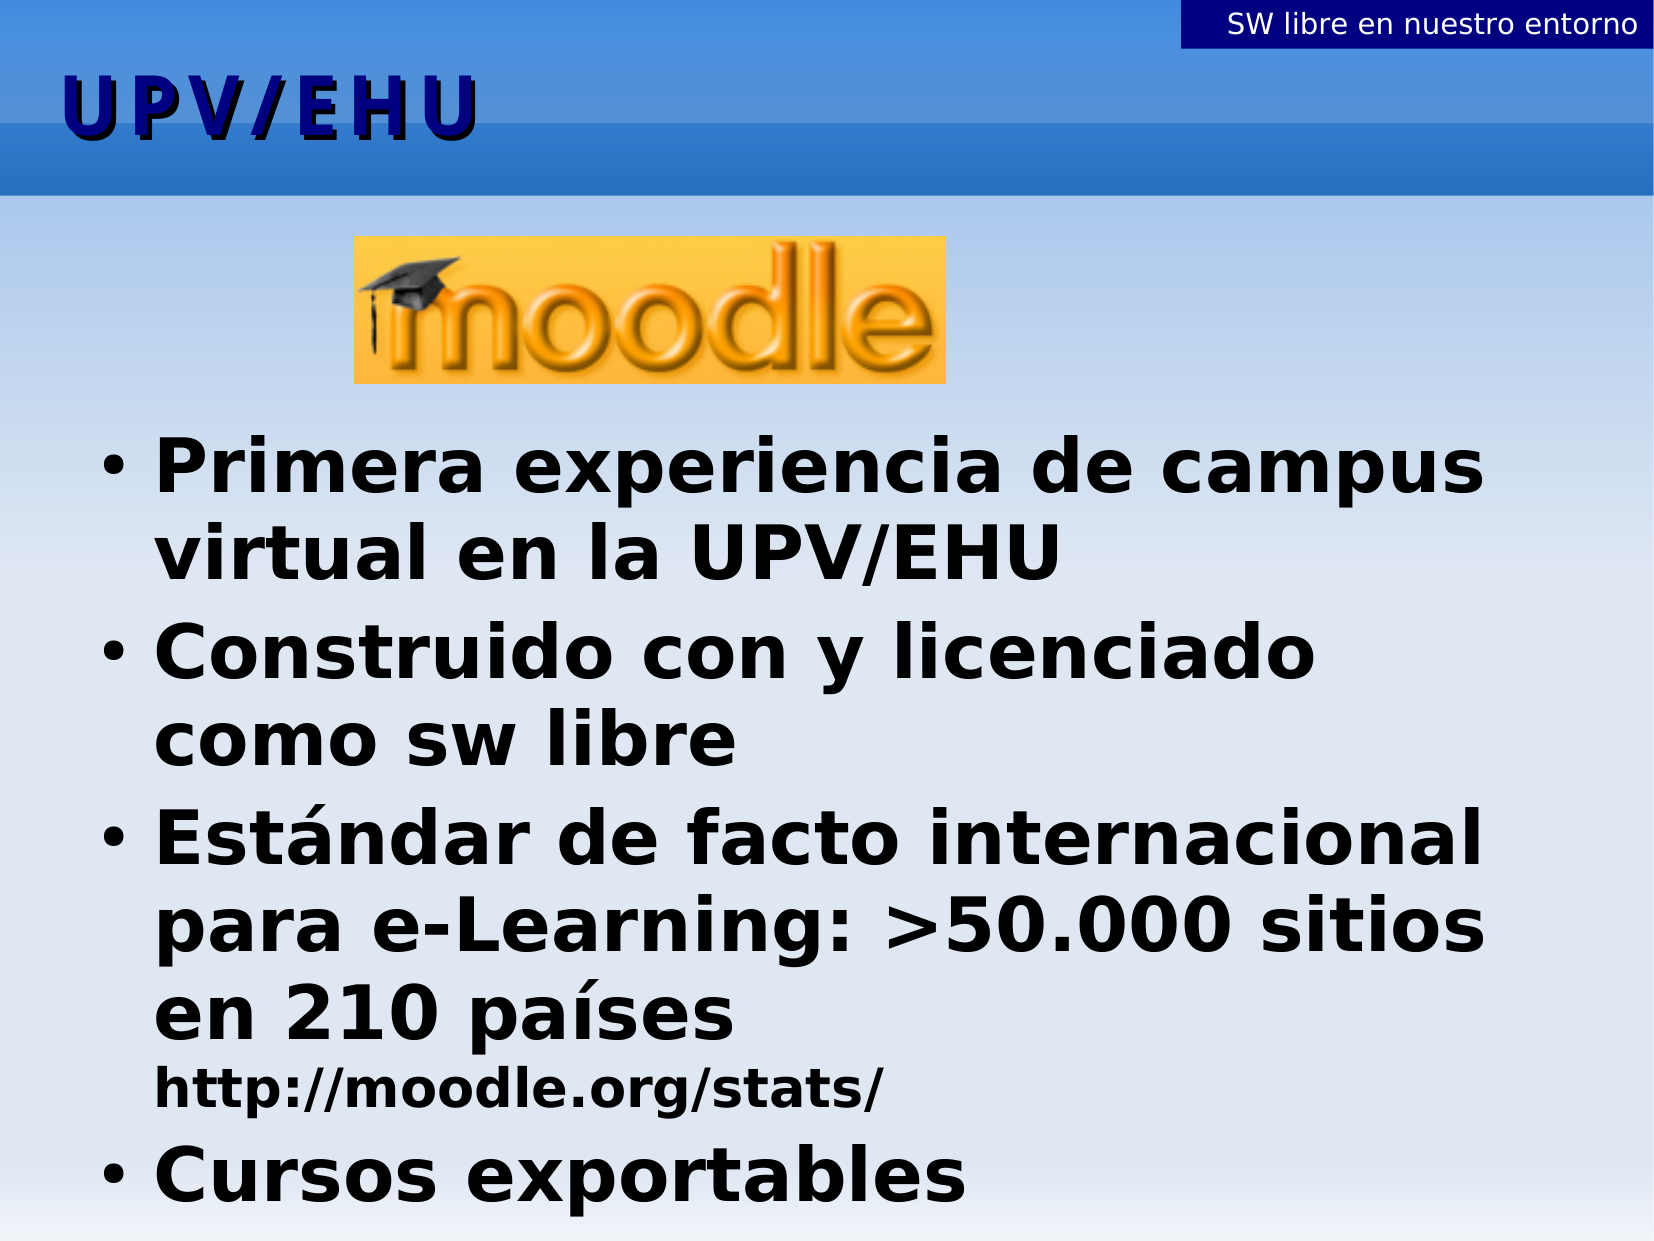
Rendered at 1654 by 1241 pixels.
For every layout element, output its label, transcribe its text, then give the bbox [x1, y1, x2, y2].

title UPV/EHU [59, 29, 1654, 178]
picture [0, 0, 1654, 1241]
text_box SW libre en nuestro entorno [1181, 0, 1654, 48]
list Primera experiencia de campus virtual en la UPV/EHU Construido con y licenciado como sw libre Estándar de facto internacional para e-Learning: >50.000 sitios en 210 países http://moodle.org/stats/ Cursos exportables [82, 236, 1565, 1220]
